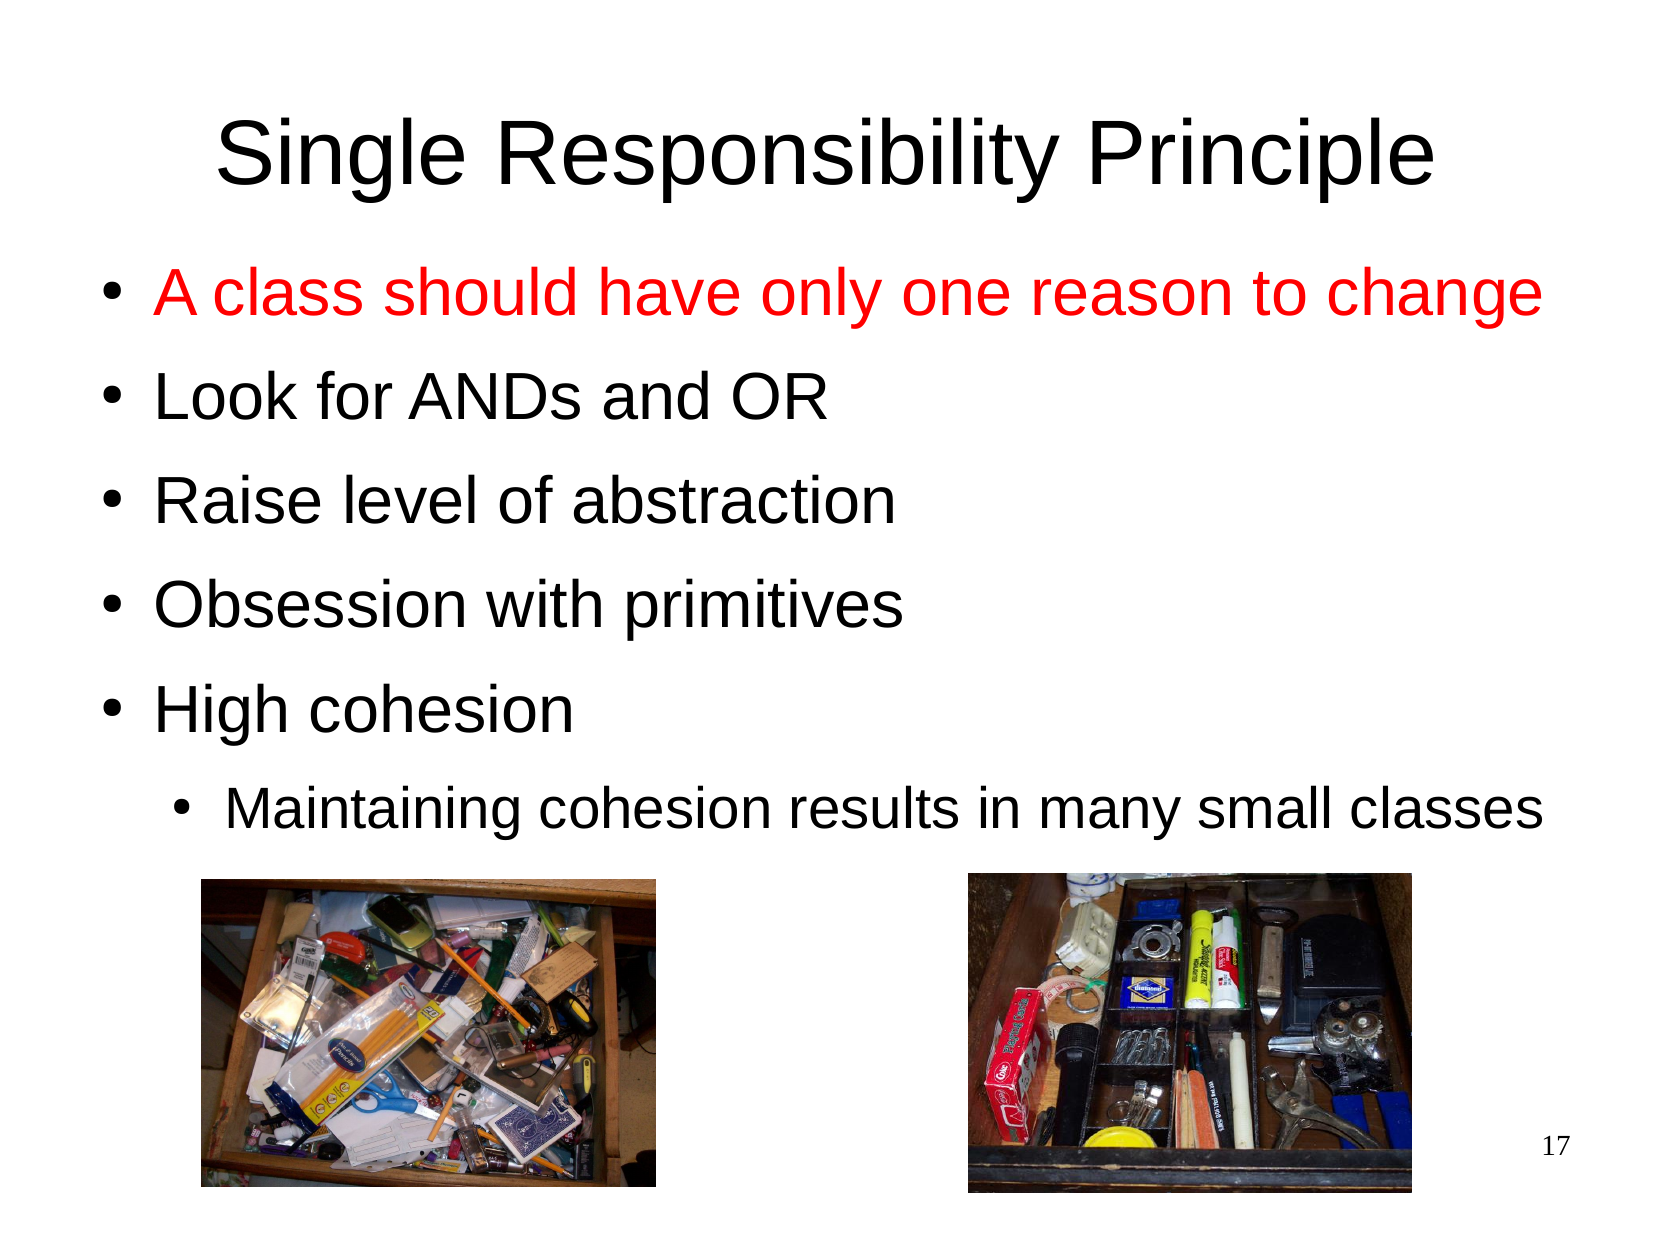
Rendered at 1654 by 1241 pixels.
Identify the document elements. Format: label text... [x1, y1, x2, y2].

title Single Responsibility Principle [82, 49, 1571, 254]
picture [201, 879, 656, 1187]
picture [968, 873, 1412, 1193]
list A class should have only one reason to change Look for ANDs and OR Raise level of abstraction Obsession with primitives High cohesion Maintaining cohesion results in many small classes [82, 254, 1571, 886]
